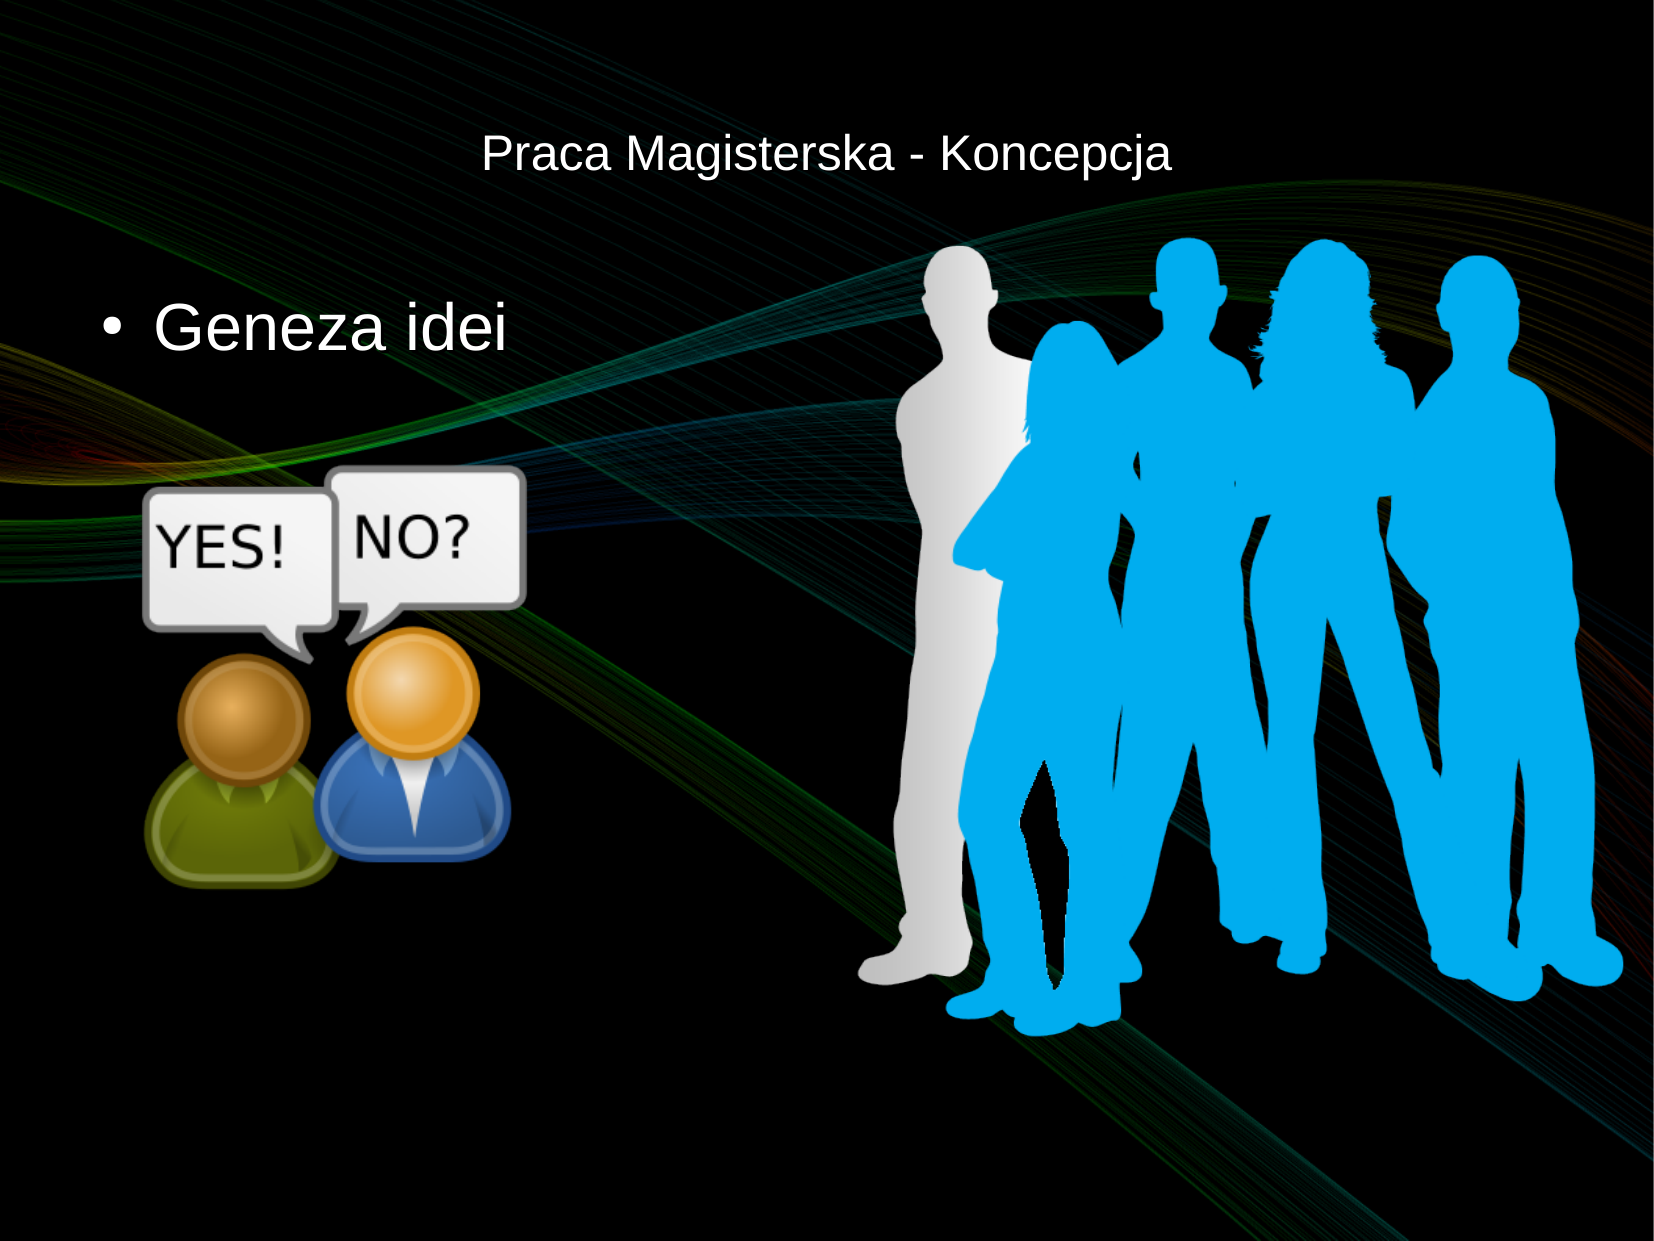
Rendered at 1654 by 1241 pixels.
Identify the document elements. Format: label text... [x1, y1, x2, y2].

list Geneza idei [82, 290, 1571, 1109]
title Praca Magisterska - Koncepcja [82, 49, 1571, 257]
picture [0, 0, 1654, 1241]
